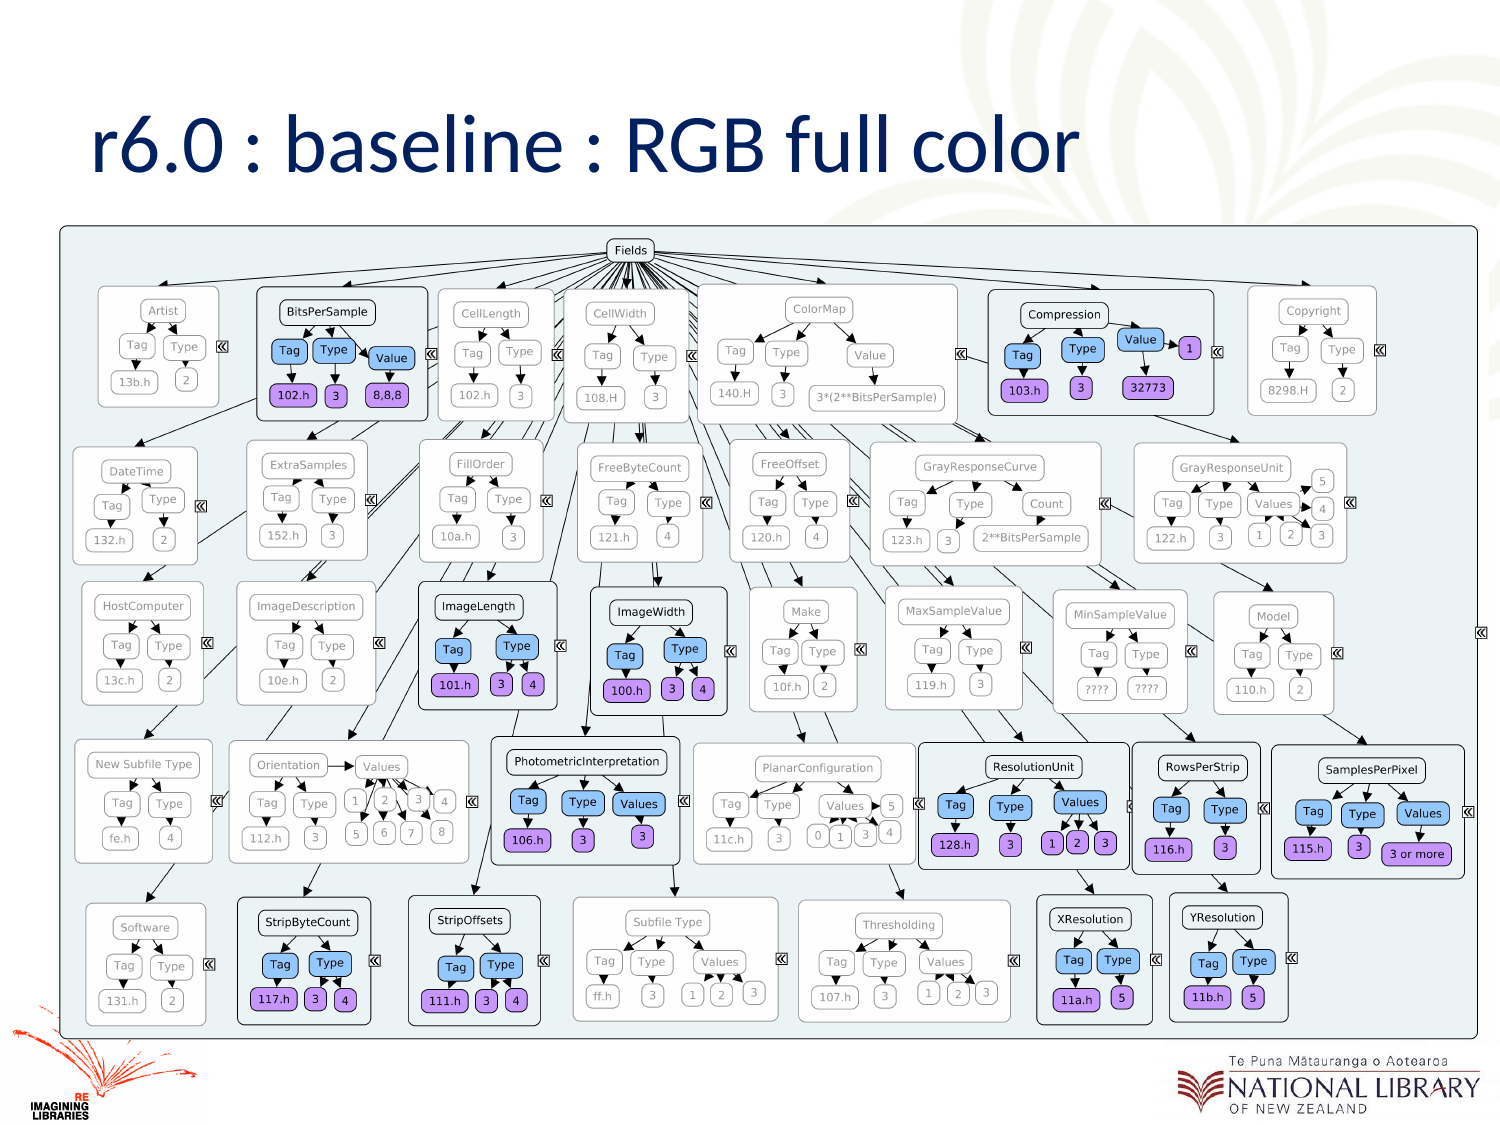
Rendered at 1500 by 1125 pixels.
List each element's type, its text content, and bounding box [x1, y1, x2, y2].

title r6.0 : baseline : RGB full color [75, 45, 1425, 224]
picture [0, 0, 1500, 1125]
